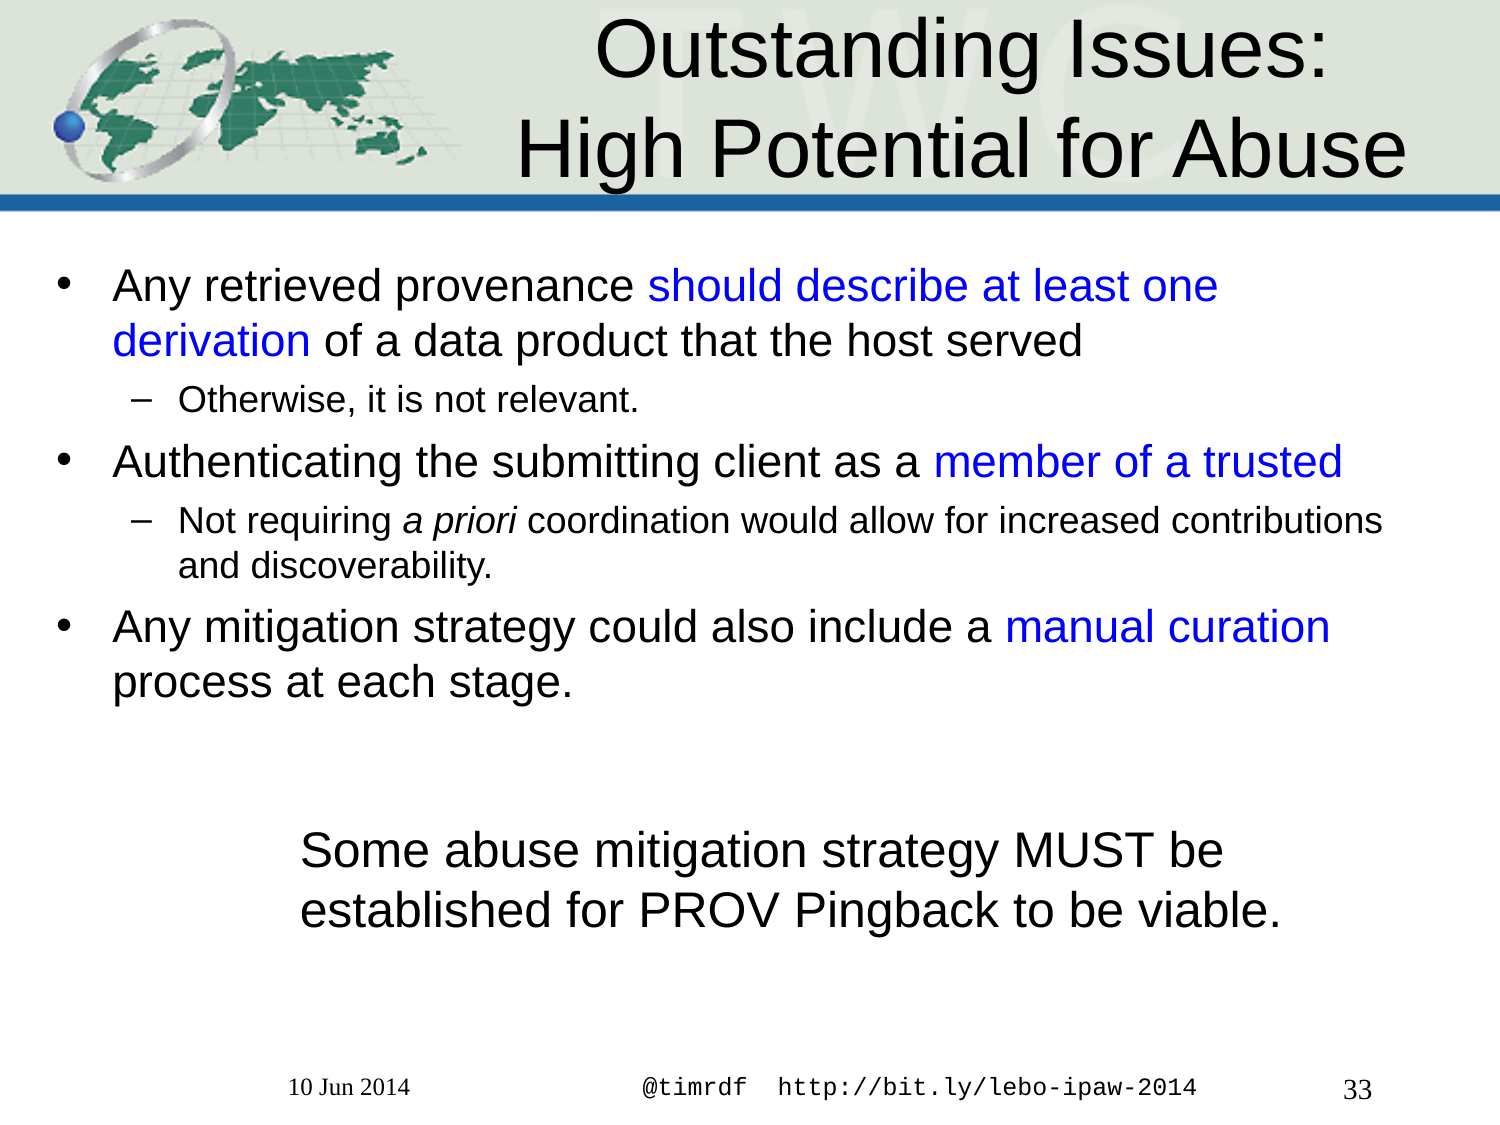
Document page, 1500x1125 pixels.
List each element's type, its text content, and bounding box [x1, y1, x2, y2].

list Any retrieved provenance should describe at least one derivation of a data product that the host served Otherwise, it is not relevant. Authenticating the submitting client as a member of a trusted Not requiring a priori coordination would allow for increased contributions and discoverability. Any mitigation strategy could also include a manual curation process at each stage. [41, 248, 1436, 1024]
text_box Some abuse mitigation strategy MUST be established for PROV Pingback to be viable. [285, 810, 1321, 946]
title Outstanding Issues: High Potential for Abuse [424, 0, 1500, 188]
picture [0, 0, 1500, 212]
